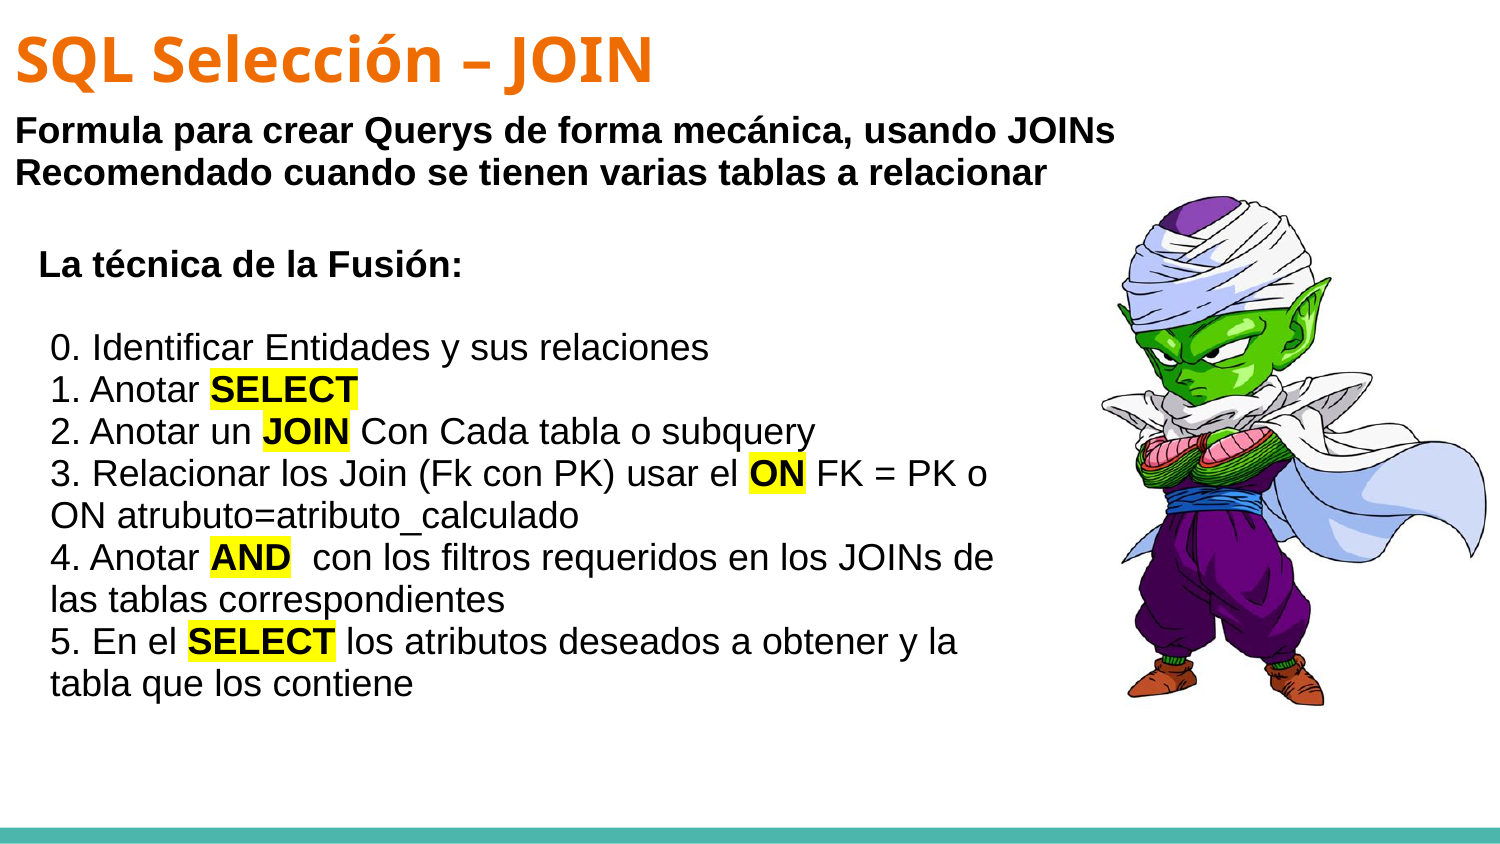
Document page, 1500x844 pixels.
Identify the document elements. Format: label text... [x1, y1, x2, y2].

text_box 0. Identificar Entidades y sus relaciones 1. Anotar SELECT 2. Anotar un JOIN Con Cada tabla o subquery 3. Relacionar los Join (Fk con PK) usar el ON FK = PK o ON atrubuto=atributo_calculado 4. Anotar AND con los filtros requeridos en los JOINs de las tablas correspondientes 5. En el SELECT los atributos deseados a obtener y la tabla que los contiene [35, 318, 1028, 844]
text_box La técnica de la Fusión: [23, 236, 922, 294]
text_box Formula para crear Querys de forma mecánica, usando JOINs Recomendado cuando se tienen varias tablas a relacionar [0, 101, 1288, 201]
title SQL Selección – JOIN [0, 0, 1398, 116]
picture [1098, 192, 1489, 709]
